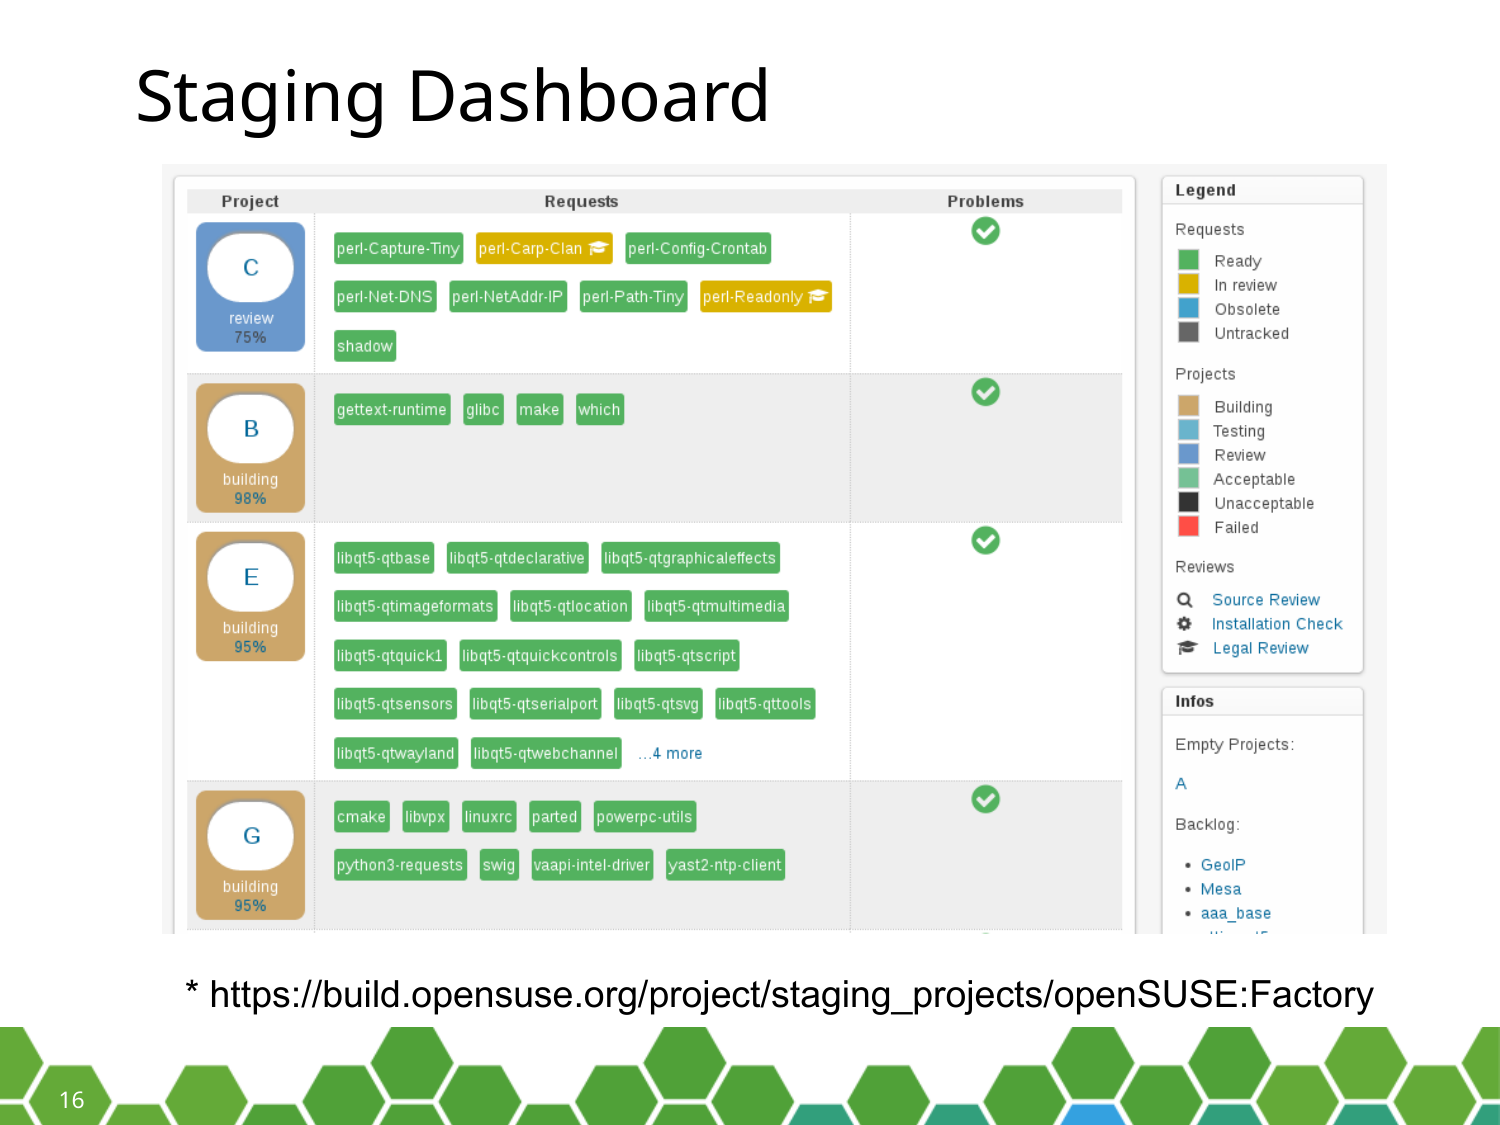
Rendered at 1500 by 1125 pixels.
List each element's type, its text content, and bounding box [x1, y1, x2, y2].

picture [0, 1027, 1500, 1125]
picture [162, 164, 1387, 934]
text_box * https://build.opensuse.org/project/staging_projects/openSUSE:Factory [170, 965, 1390, 1023]
title Staging Dashboard [135, 12, 1372, 175]
